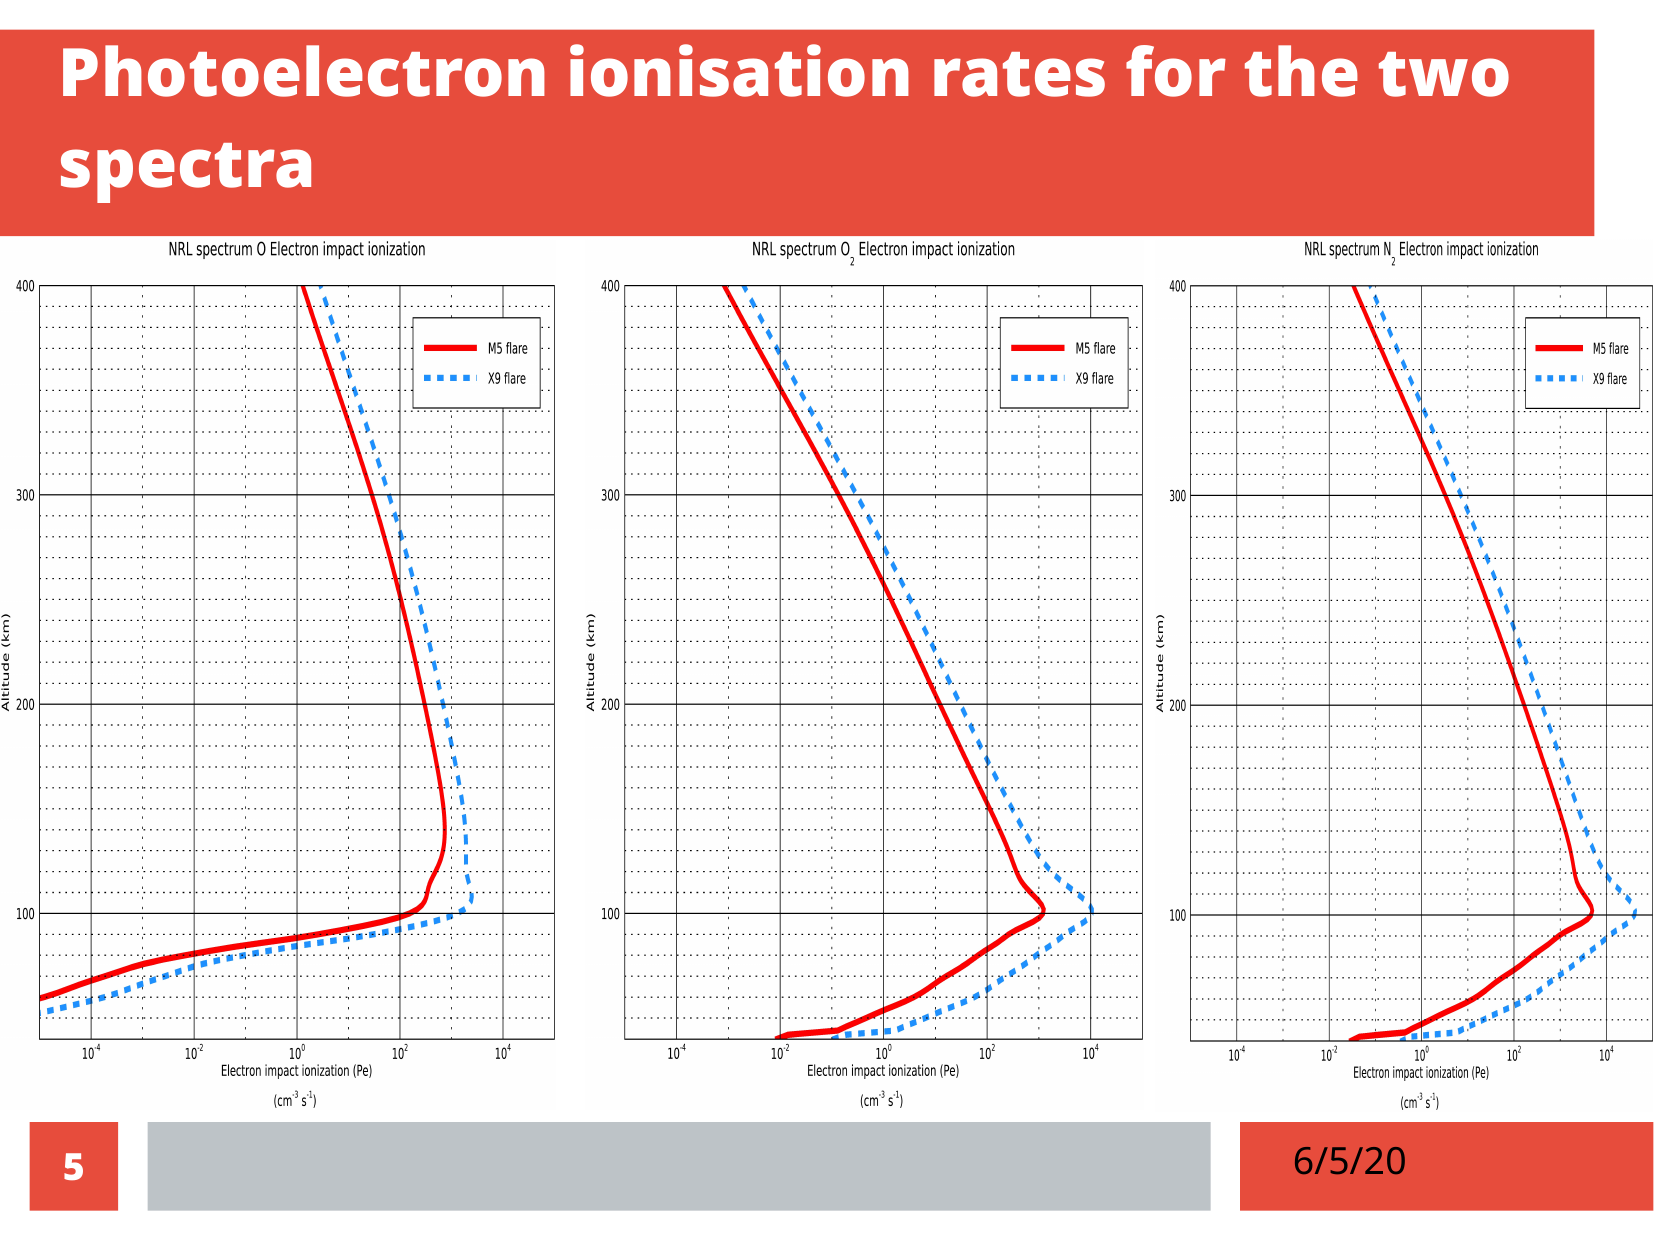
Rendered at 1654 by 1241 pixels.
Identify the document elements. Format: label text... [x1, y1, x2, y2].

picture [0, 239, 556, 1111]
picture [1155, 239, 1654, 1112]
picture [585, 239, 1144, 1111]
title Photoelectron ionisation rates for the two spectra [59, 59, 1595, 207]
text_box 6/5/20 [1278, 1126, 1501, 1201]
